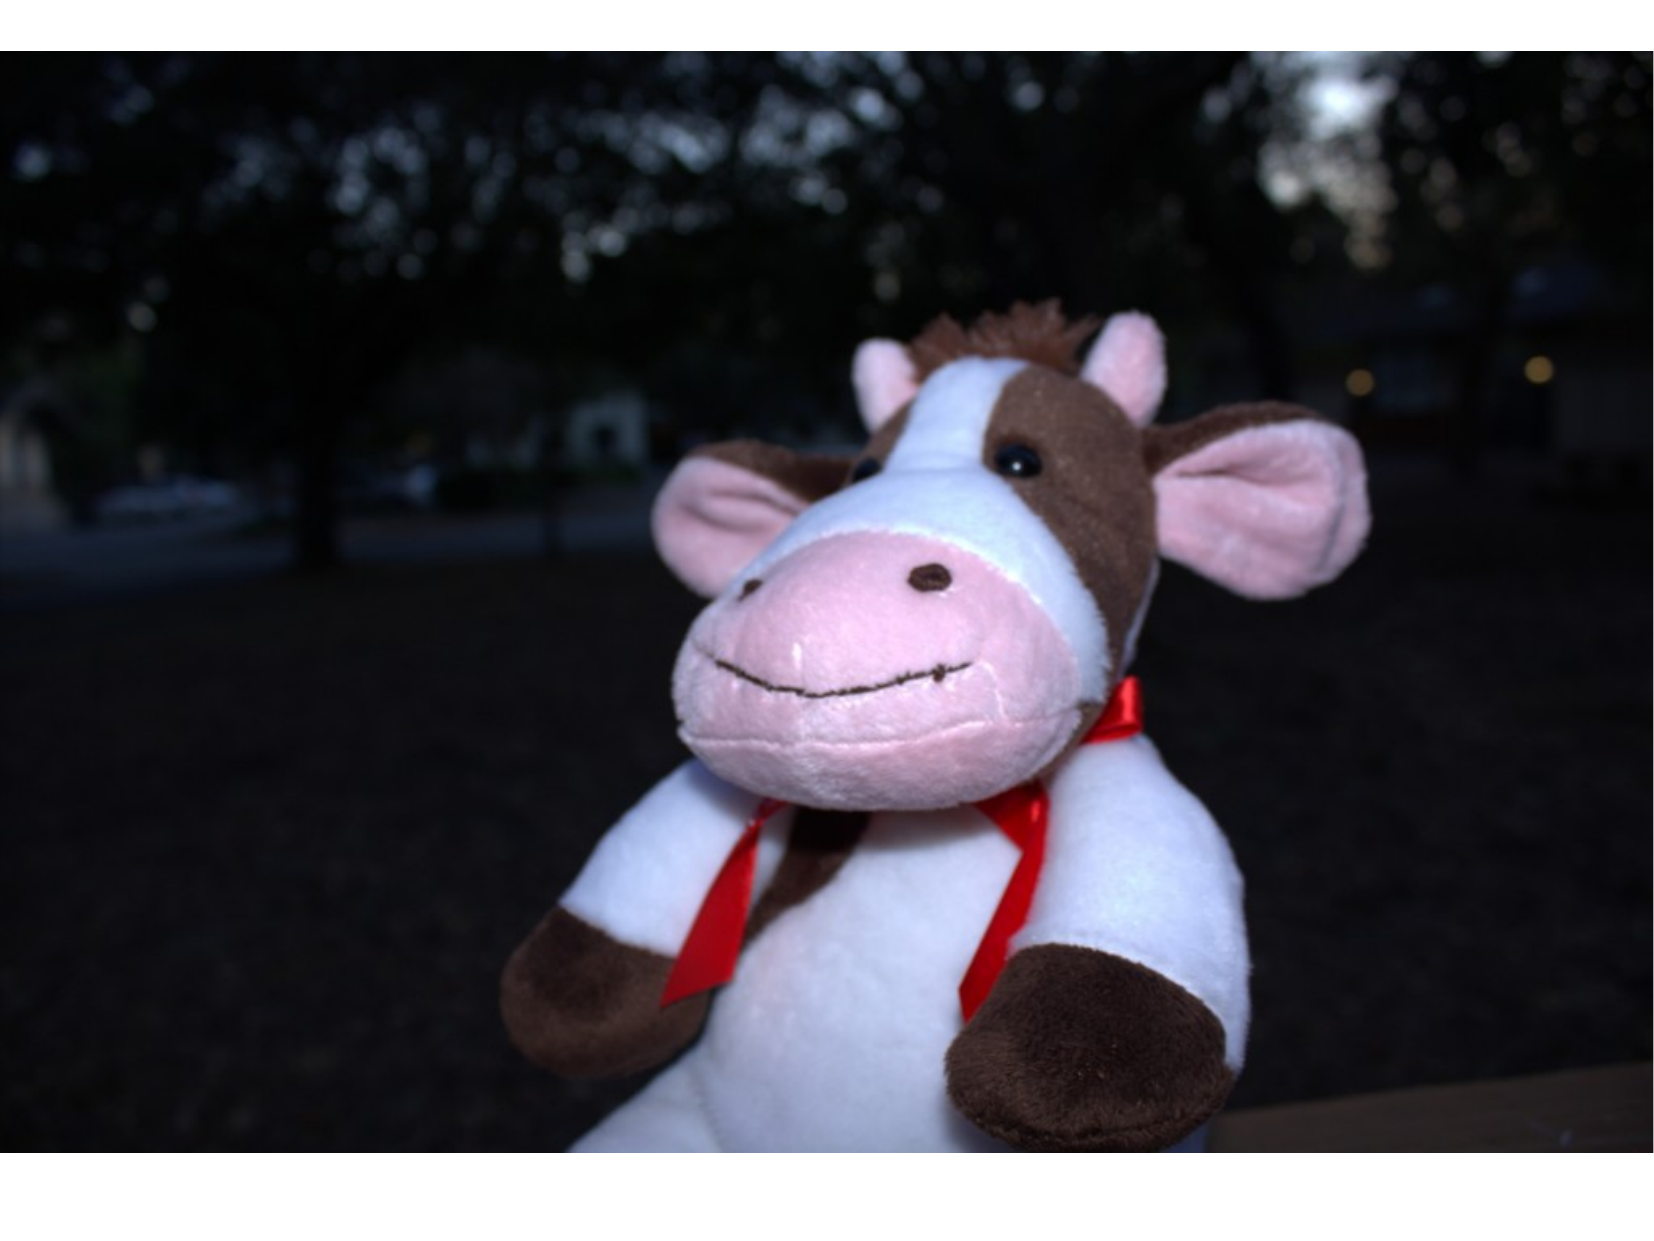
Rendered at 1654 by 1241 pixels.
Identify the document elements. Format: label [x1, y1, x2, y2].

picture [0, 51, 1654, 1153]
